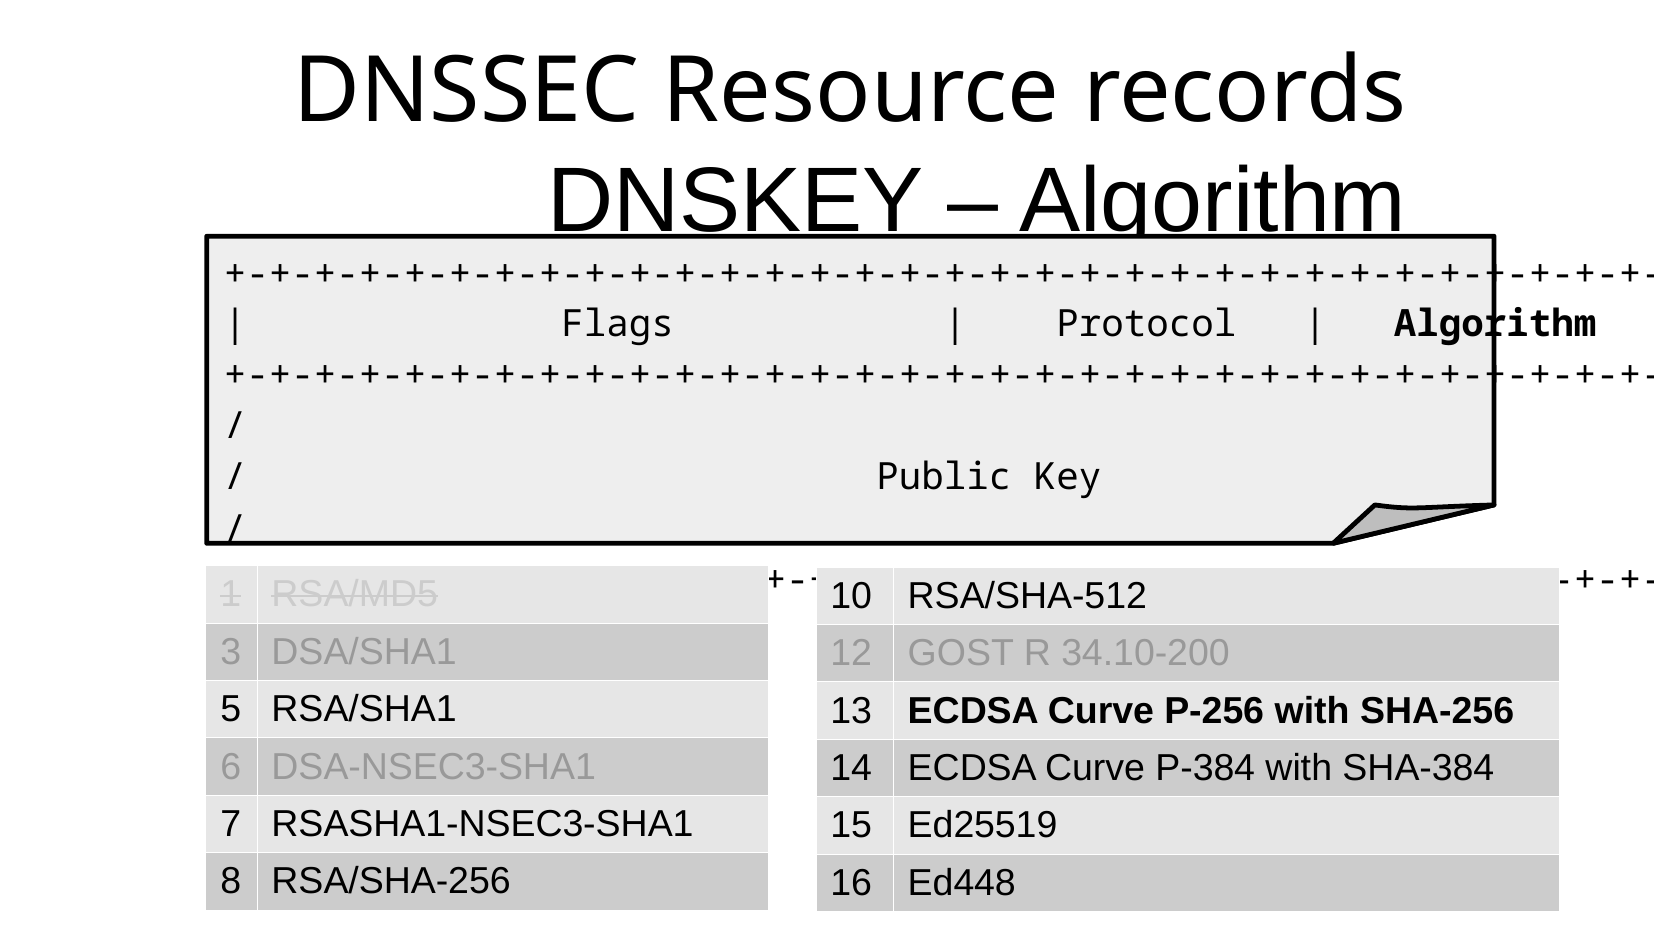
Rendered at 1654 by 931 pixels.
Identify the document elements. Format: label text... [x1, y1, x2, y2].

table_cell 6 [206, 738, 257, 795]
text_box +-+-+-+-+-+-+-+-+-+-+-+-+-+-+-+-+-+-+-+-+-+-+-+-+-+-+-+-+-+-+-+-+ | Flags | Protocol | Algorithm | +-+-+-+-+-+-+-+-+-+-+-+-+-+-+-+-+-+-+-+-+-+-+-+-+-+-+-+-+-+-+-+-+ / / / Public Key / / / +-+-+-+-+-+-+-+-+-+-+-+-+-+-+-+-+-+-+-+-+-+-+-+-+-+-+-+-+-+-+-+-+ [206, 236, 1495, 544]
table_cell DSA-NSEC3-SHA1 [258, 738, 768, 795]
table_cell 3 [206, 624, 257, 680]
table_header 1 [206, 566, 257, 623]
table_header 10 [817, 568, 893, 624]
table_cell 5 [206, 681, 257, 737]
table_cell DSA/SHA1 [258, 624, 768, 680]
table_cell Ed448 [894, 855, 1559, 911]
table_cell 14 [817, 740, 893, 796]
table_cell RSA/SHA1 [258, 681, 768, 737]
table_cell 13 [817, 682, 893, 739]
table_cell ECDSA Curve P-384 with SHA-384 [894, 740, 1559, 796]
table_cell RSA/SHA-256 [258, 853, 768, 910]
table_header RSA/MD5 [258, 566, 768, 623]
table_cell Ed25519 [894, 797, 1559, 854]
table_header RSA/SHA-512 [894, 568, 1559, 624]
table_cell RSASHA1-NSEC3-SHA1 [258, 796, 768, 852]
table_cell GOST R 34.10-200 [894, 625, 1559, 681]
table_cell 8 [206, 853, 257, 910]
title DNSSEC Resource records DNSKEY – Algorithm [3, 23, 1408, 221]
table_cell 16 [817, 855, 893, 911]
table_cell ECDSA Curve P-256 with SHA-256 [894, 682, 1559, 739]
table_cell 12 [817, 625, 893, 681]
table_cell 7 [206, 796, 257, 852]
table_cell 15 [817, 797, 893, 854]
